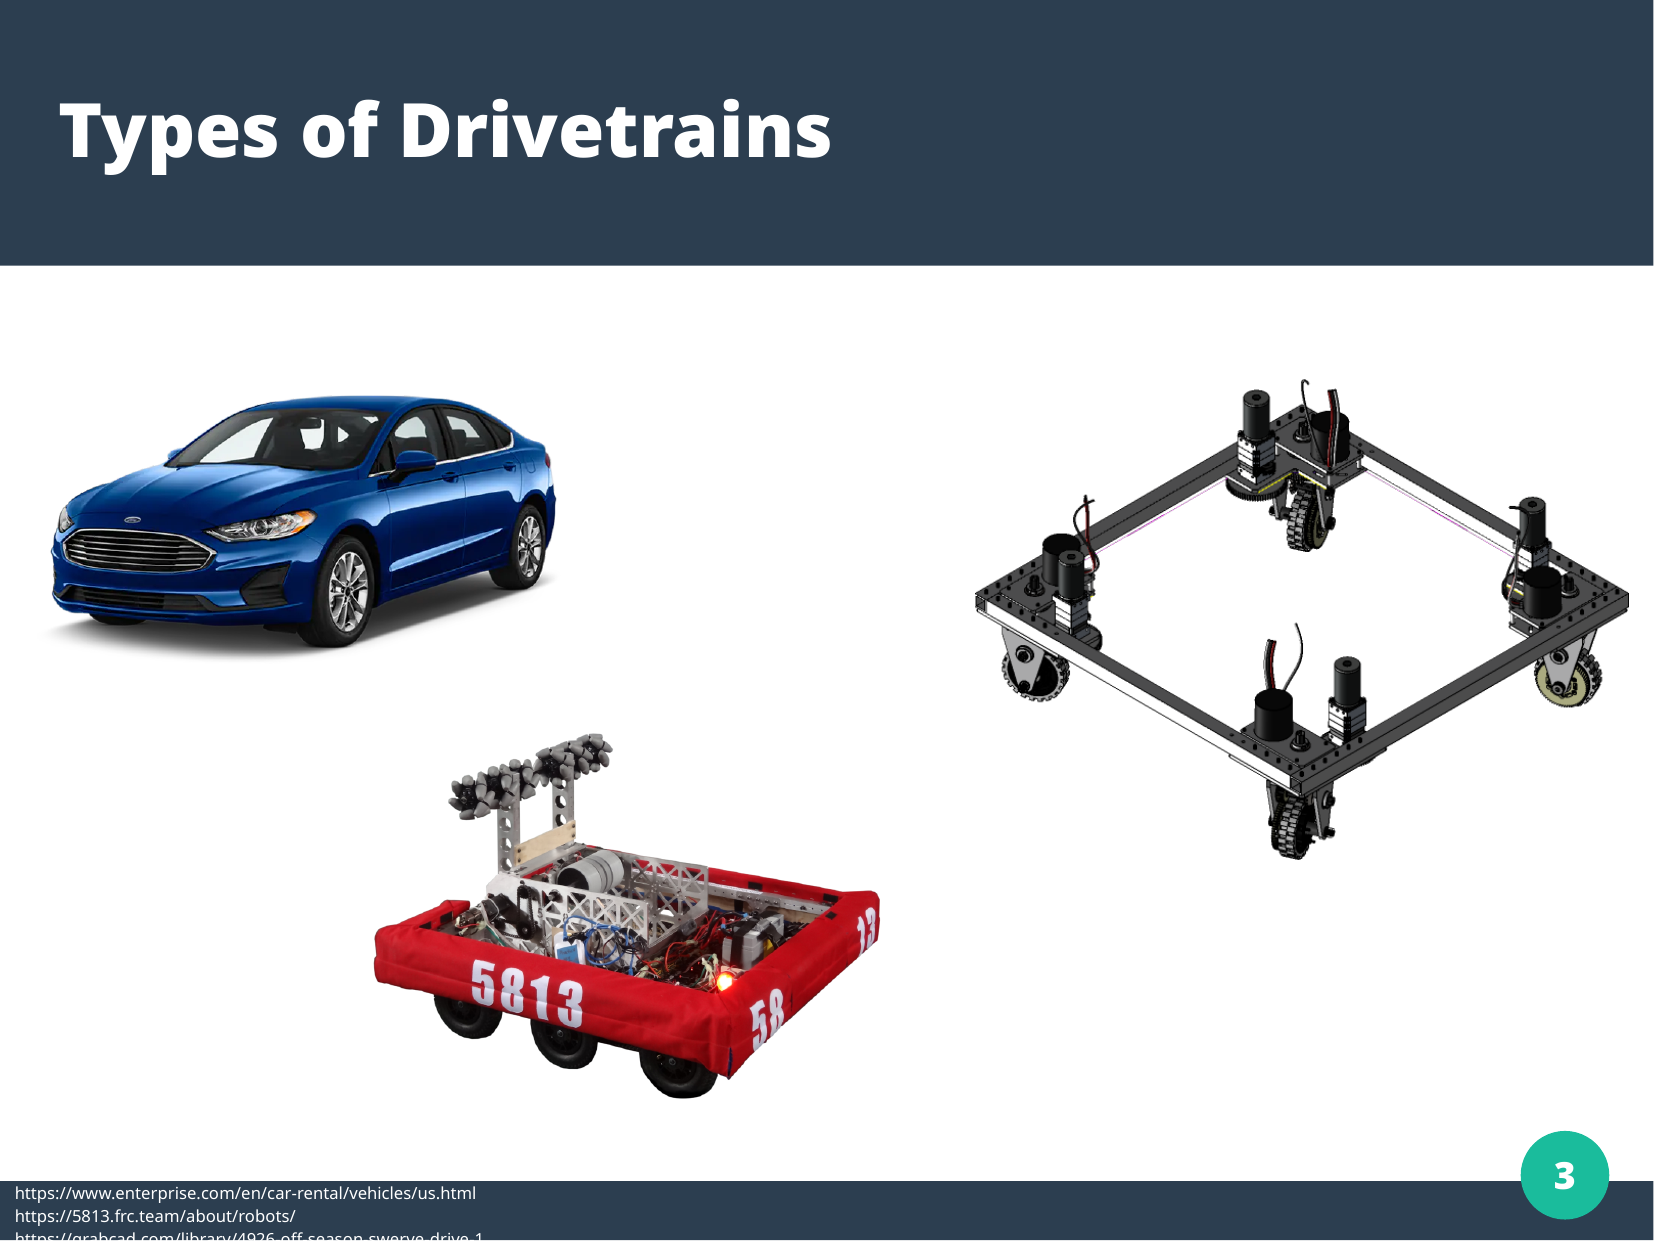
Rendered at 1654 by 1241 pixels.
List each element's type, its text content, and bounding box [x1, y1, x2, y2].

picture [15, 314, 924, 1111]
text_box https://www.enterprise.com/en/car-rental/vehicles/us.html https://5813.frc.team/about/robots/ https://grabcad.com/library/4926-off-season-swerve-drive-1 [0, 1173, 1121, 1241]
picture [975, 374, 1629, 865]
title Types of Drivetrains [59, 49, 1595, 207]
